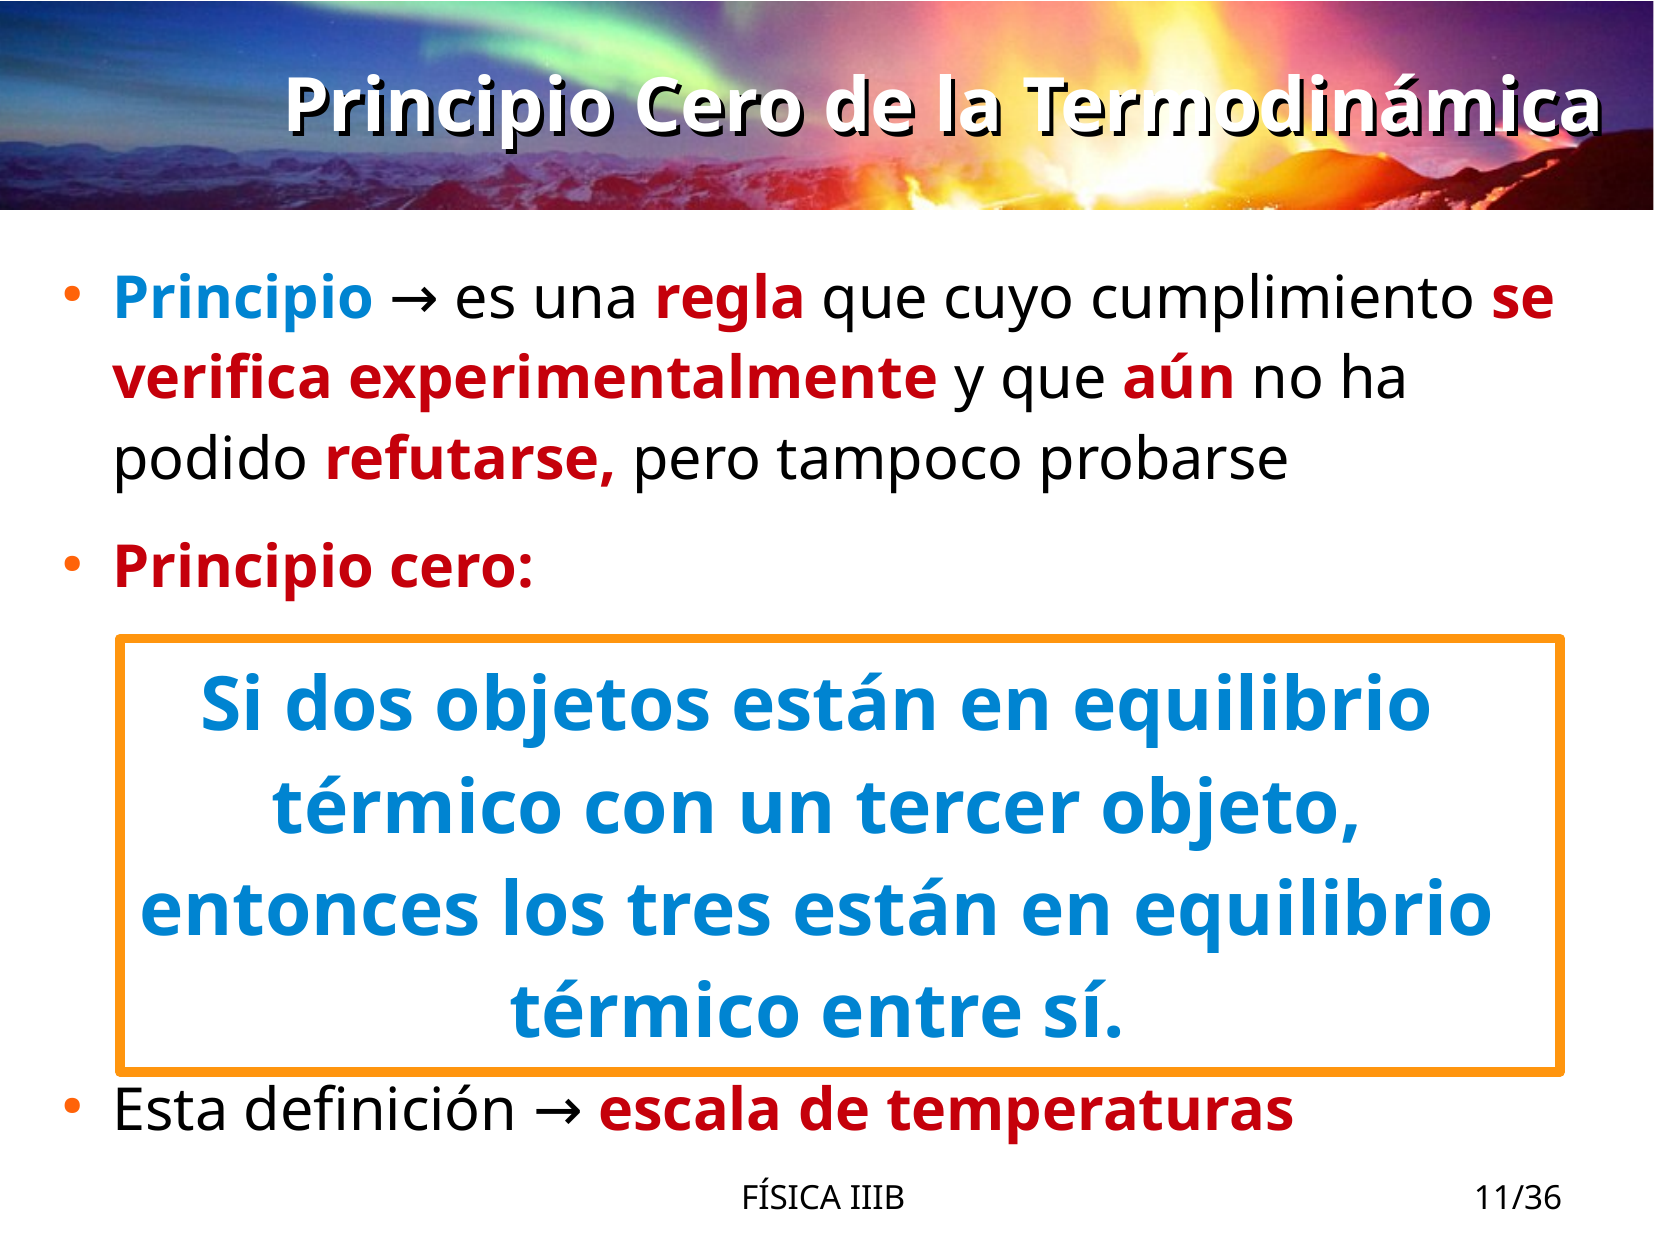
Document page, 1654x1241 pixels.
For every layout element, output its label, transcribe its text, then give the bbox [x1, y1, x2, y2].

text_box Si dos objetos están en equilibrio térmico con un tercer objeto, entonces los tres están en equilibrio térmico entre sí. [120, 638, 1561, 1012]
picture [0, 1, 1654, 210]
title Principio Cero de la Termodinámica [45, 15, 1606, 191]
list Principio → es una regla que cuyo cumplimiento se verifica experimentalmente y que aún no ha podido refutarse, pero tampoco probarse Principio cero: Esta definición → escala de temperaturas [45, 255, 1606, 1156]
